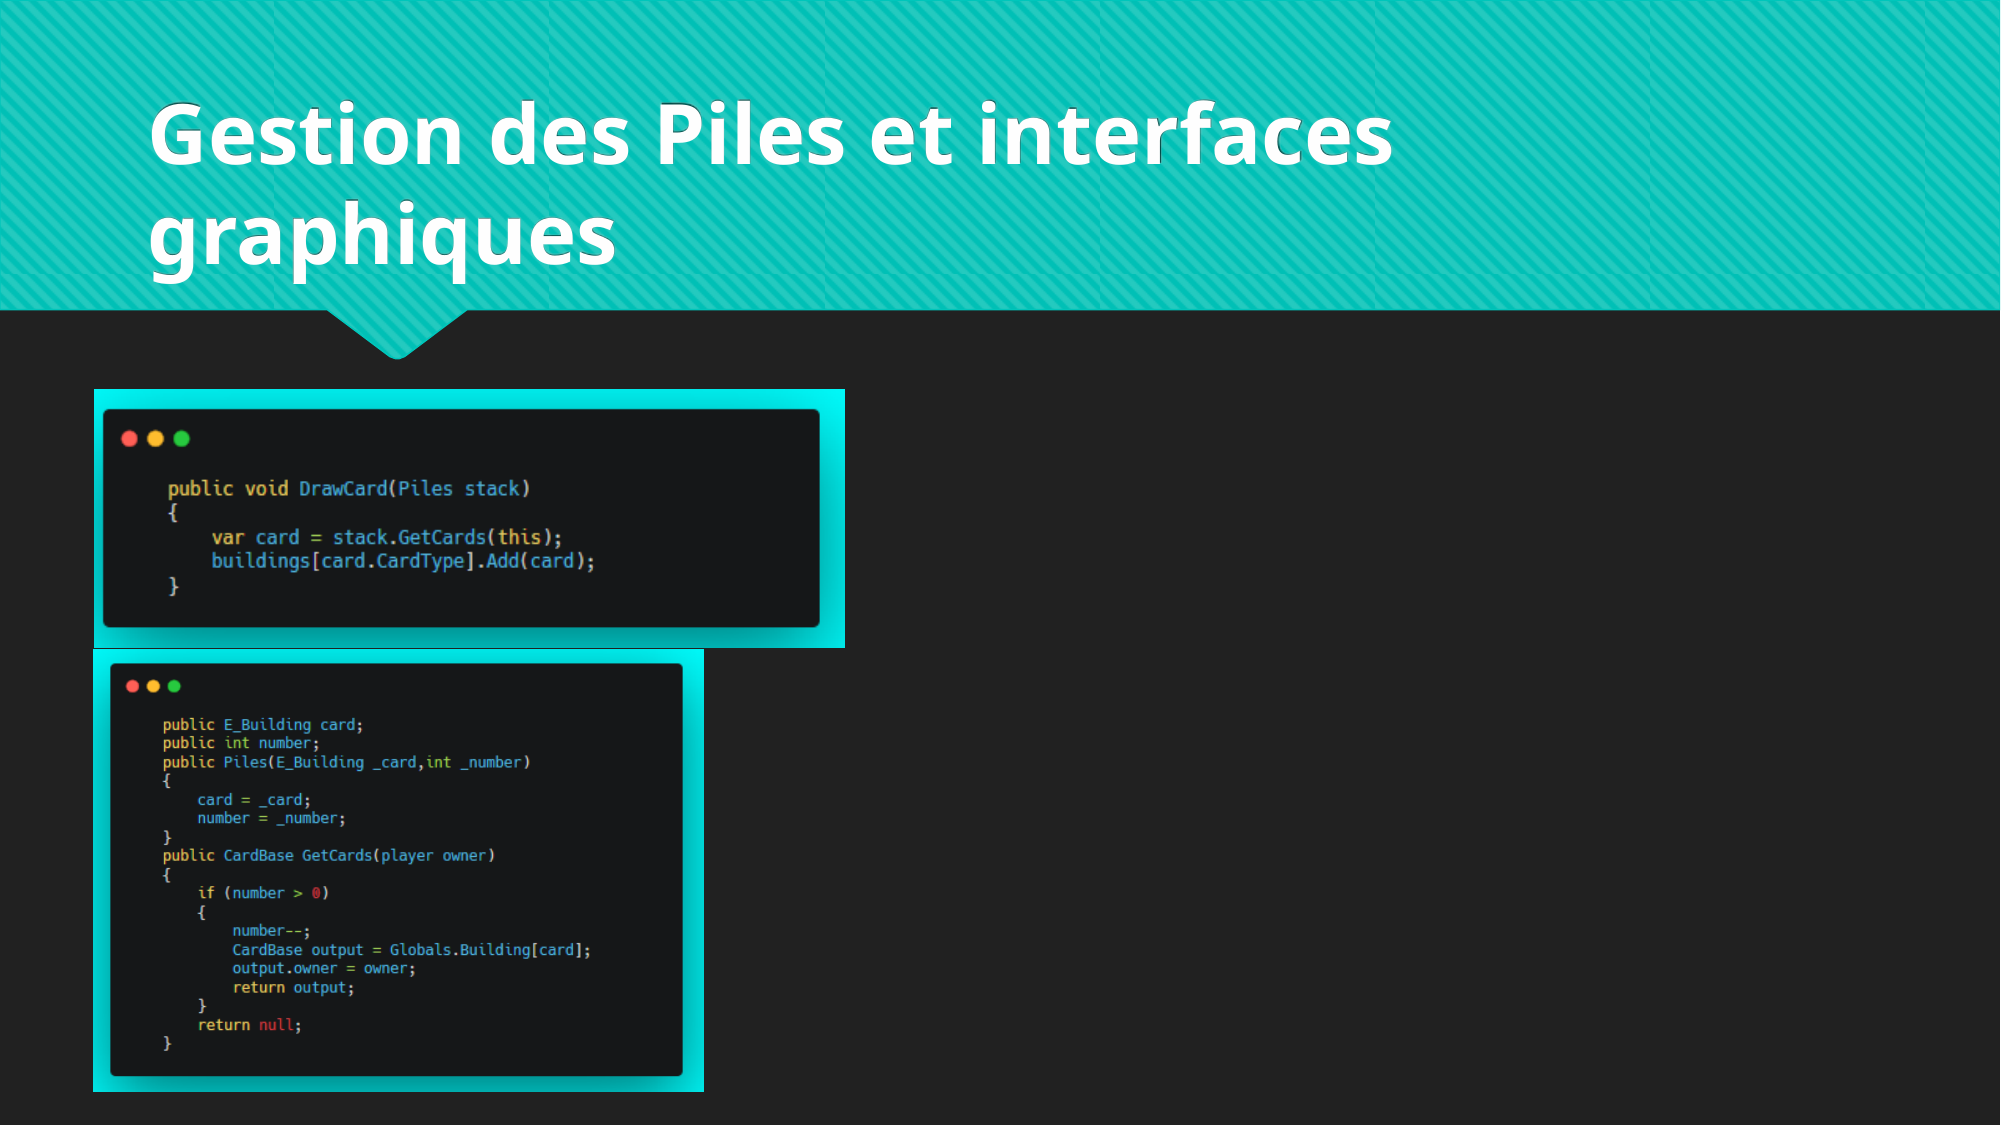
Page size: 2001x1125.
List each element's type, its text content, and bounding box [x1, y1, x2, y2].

title Gestion des Piles et interfaces graphiques [132, 73, 1868, 233]
picture [93, 649, 704, 1092]
picture [94, 390, 845, 648]
